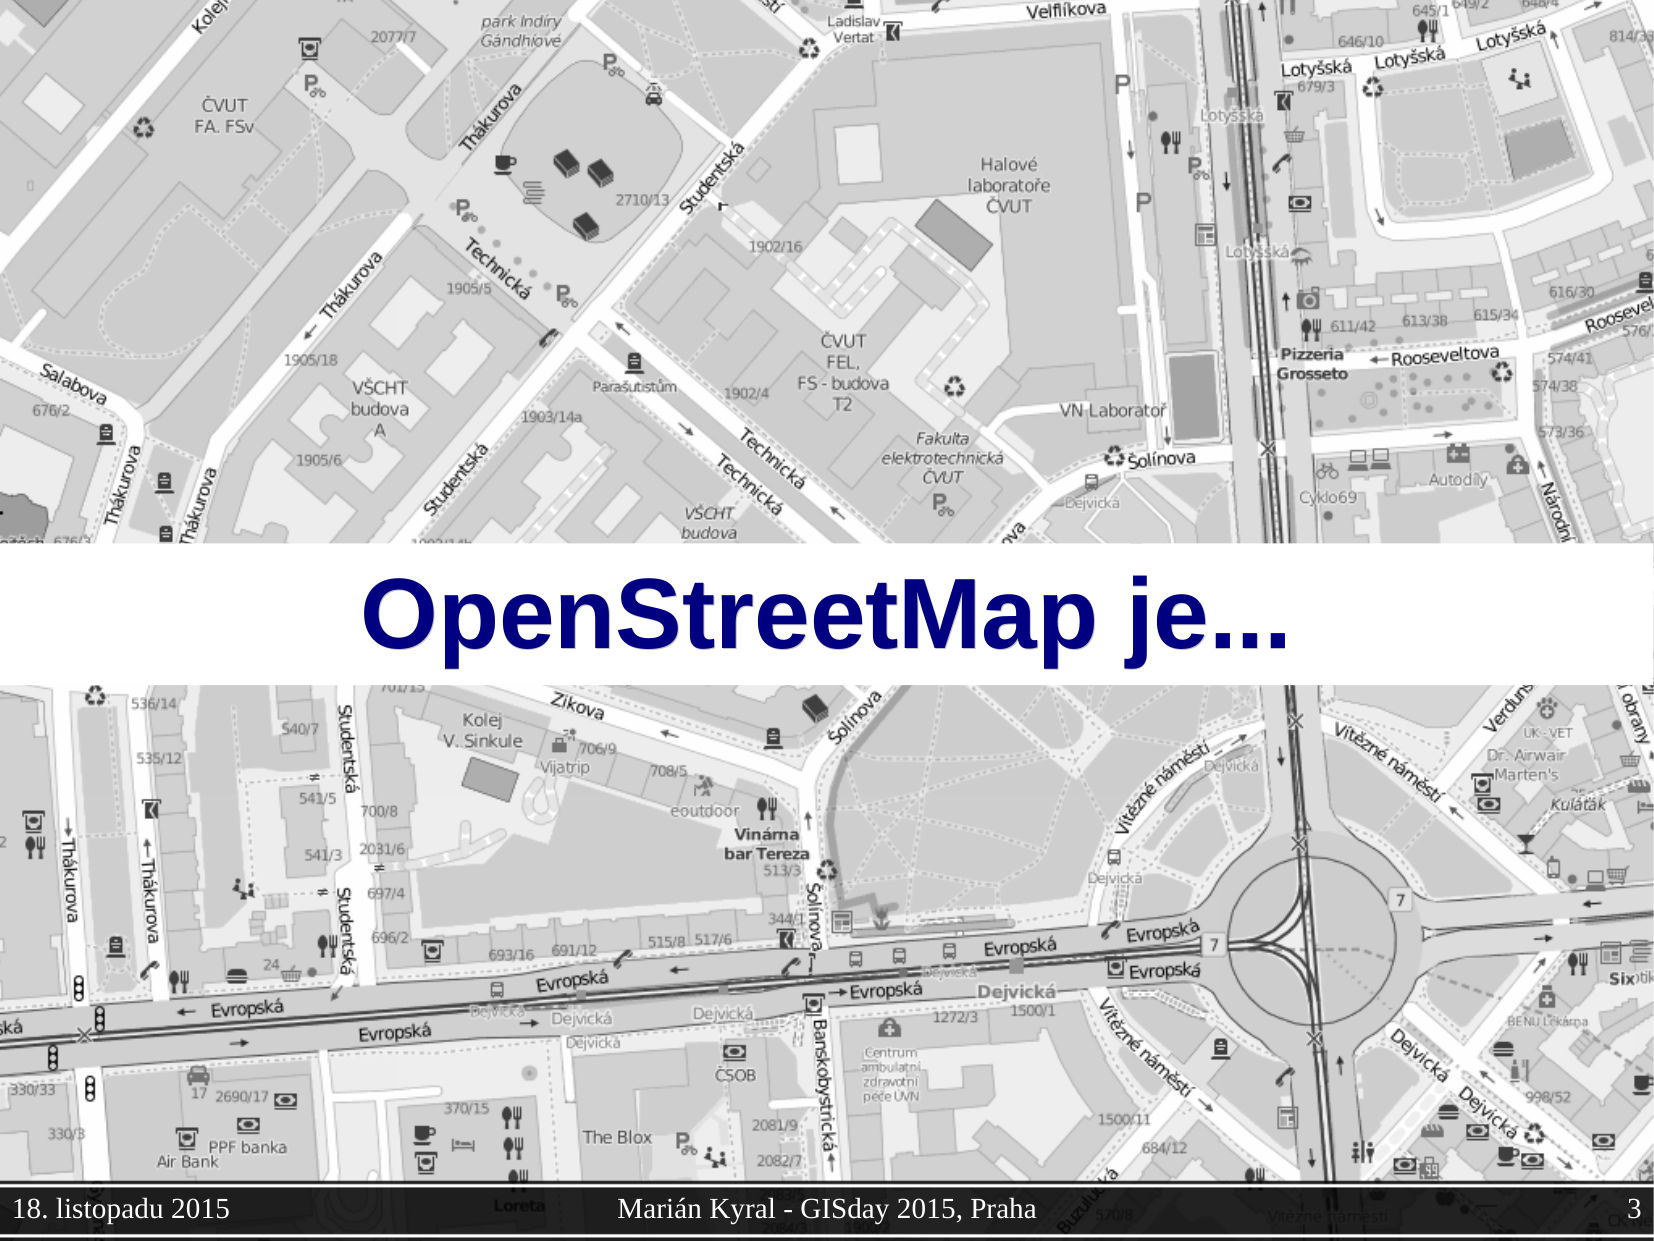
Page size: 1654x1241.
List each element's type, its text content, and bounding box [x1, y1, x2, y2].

picture [0, 686, 1654, 1241]
subtitle OpenStreetMap je... [0, 543, 1654, 686]
picture [0, 0, 1654, 543]
